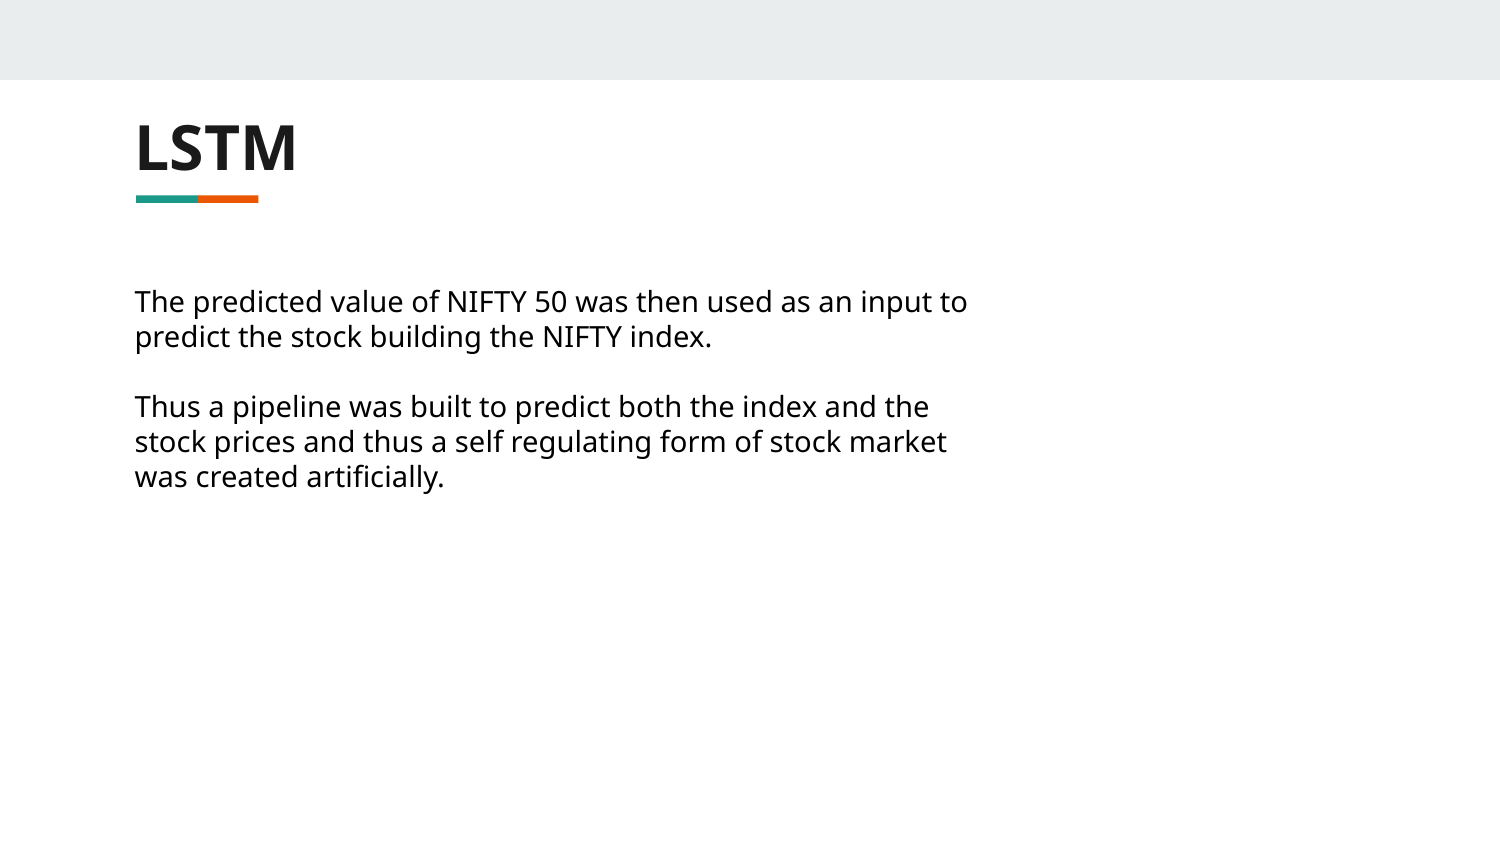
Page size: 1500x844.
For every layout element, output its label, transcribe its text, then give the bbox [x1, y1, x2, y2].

text_box The predicted value of NIFTY 50 was then used as an input to predict the stock building the NIFTY index. Thus a pipeline was built to predict both the index and the stock prices and thus a self regulating form of stock market was created artificially. [119, 268, 1020, 374]
title LSTM [119, 92, 1461, 181]
